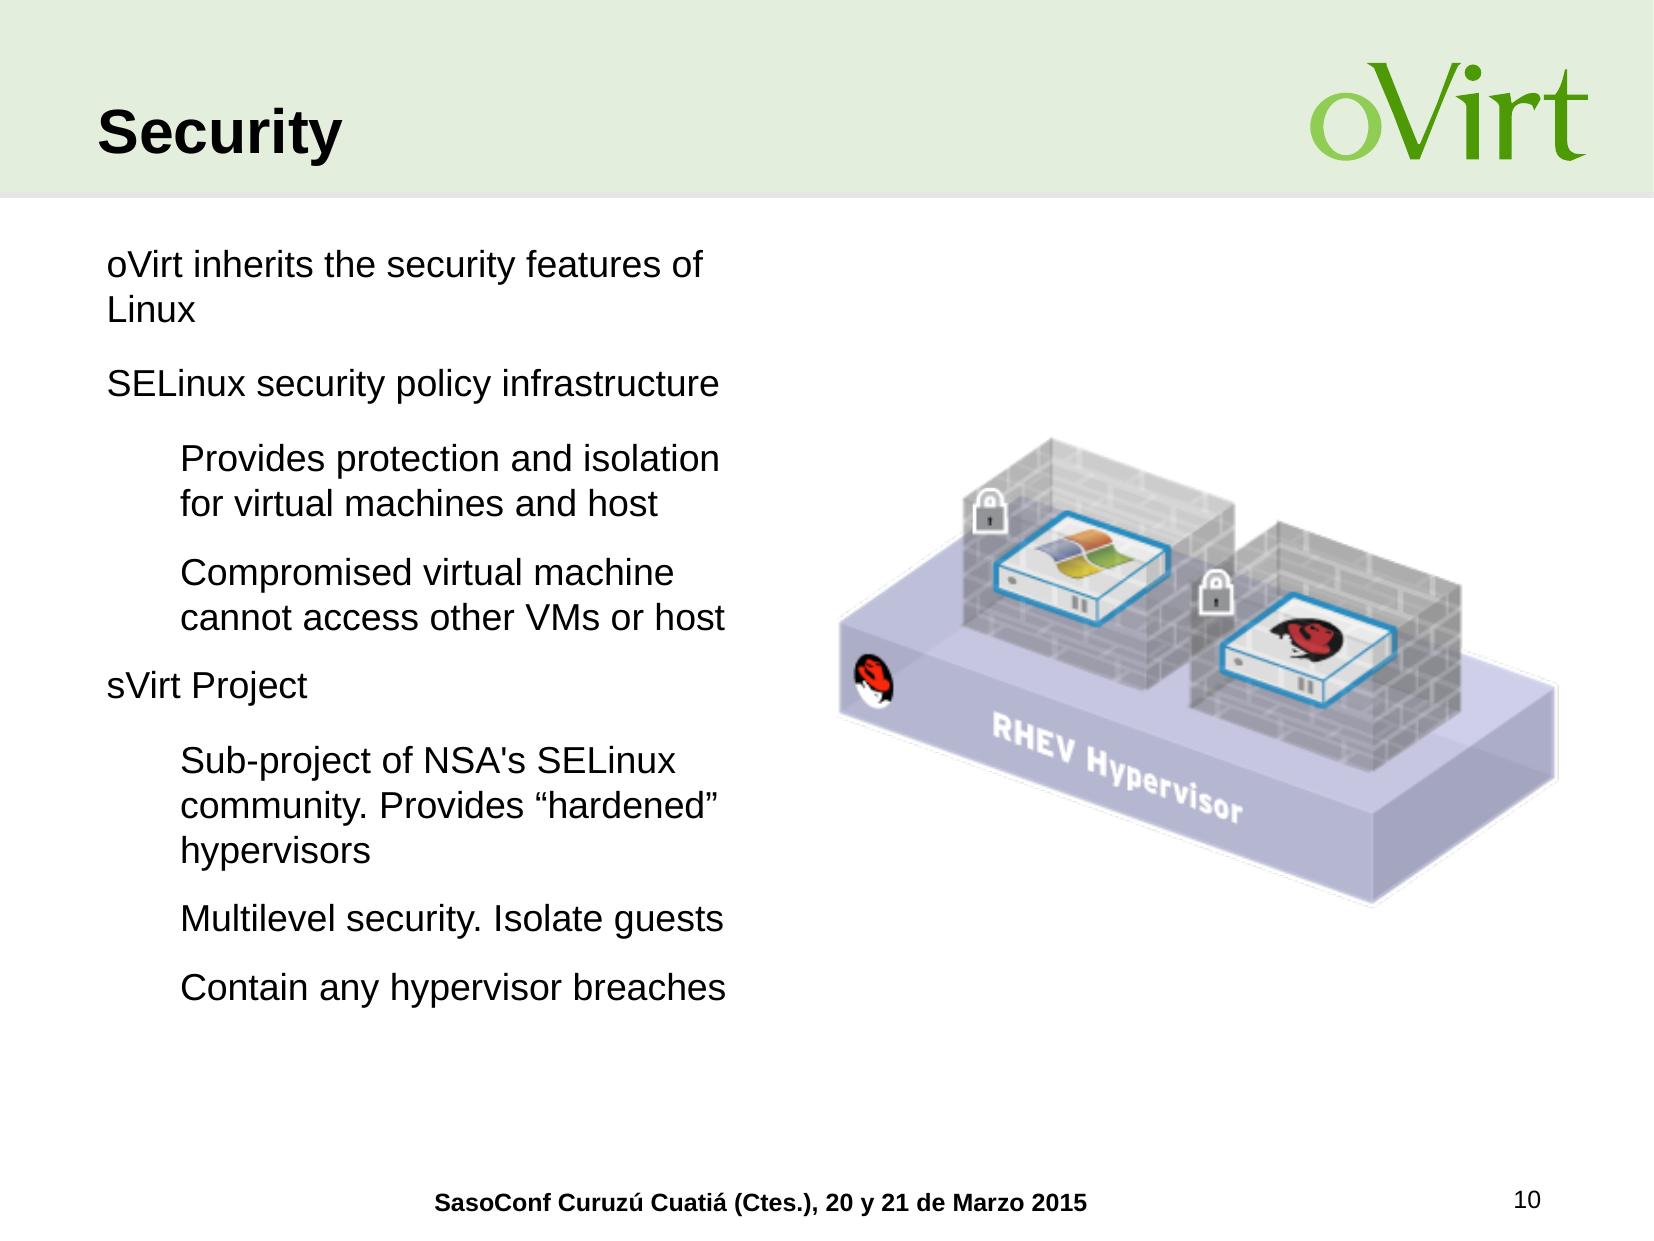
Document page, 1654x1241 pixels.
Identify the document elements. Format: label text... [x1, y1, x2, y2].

picture [837, 420, 1604, 910]
list oVirt inherits the security features of Linux SELinux security policy infrastructure Provides protection and isolation for virtual machines and host Compromised virtual machine cannot access other VMs or host sVirt Project Sub-project of NSA's SELinux community. Provides “hardened” hypervisors Multilevel security. Isolate guests Contain any hypervisor breaches [76, 232, 784, 1073]
title Security [82, 37, 1571, 226]
